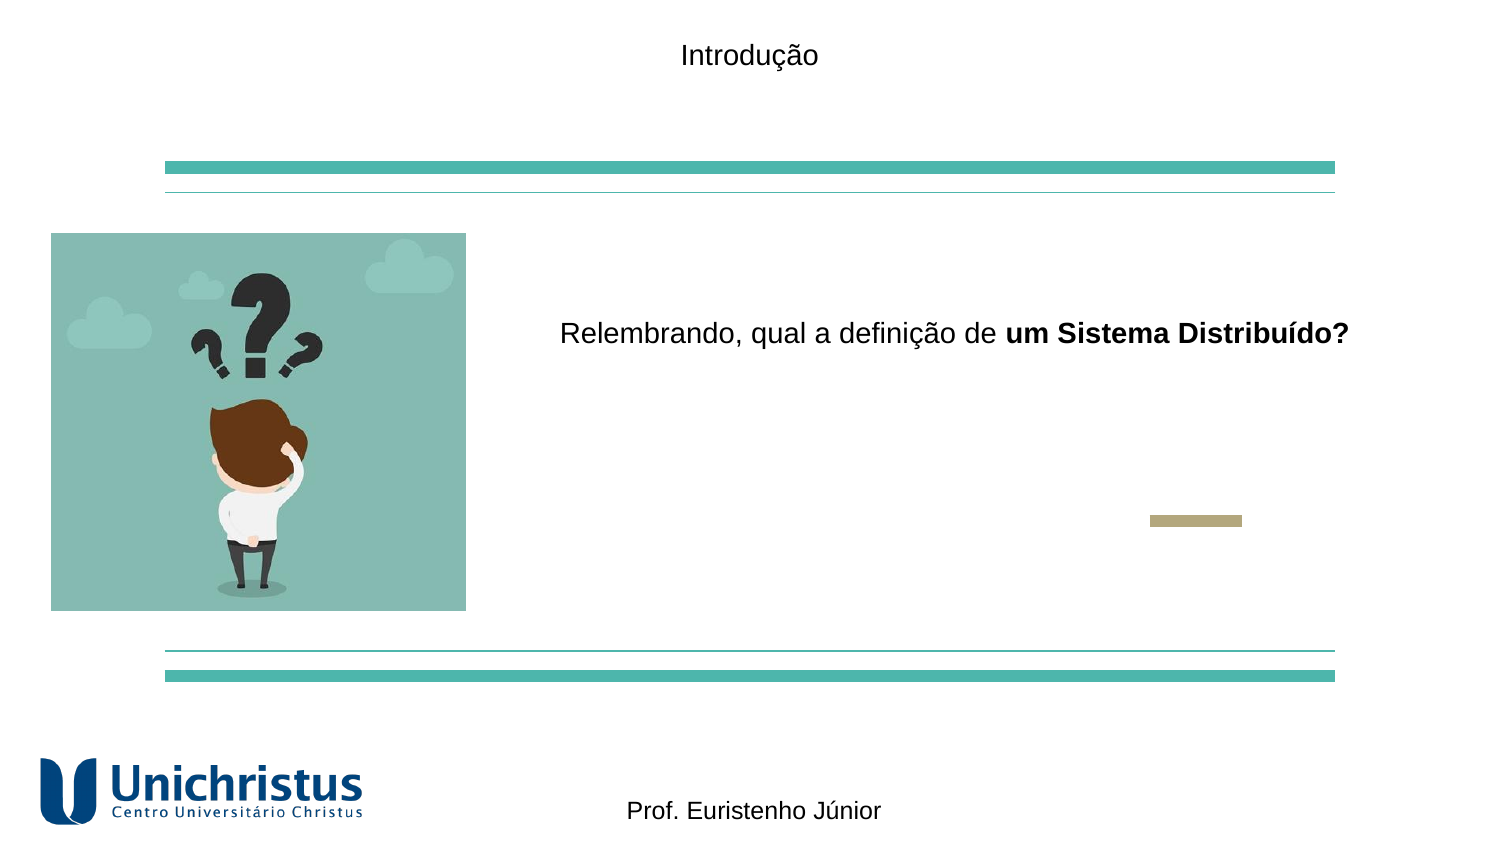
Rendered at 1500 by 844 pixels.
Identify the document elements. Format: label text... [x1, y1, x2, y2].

picture [51, 233, 466, 611]
picture [35, 754, 367, 827]
list Relembrando, qual a definição de um Sistema Distribuído? [544, 152, 1449, 750]
title Introdução [51, 20, 1449, 137]
